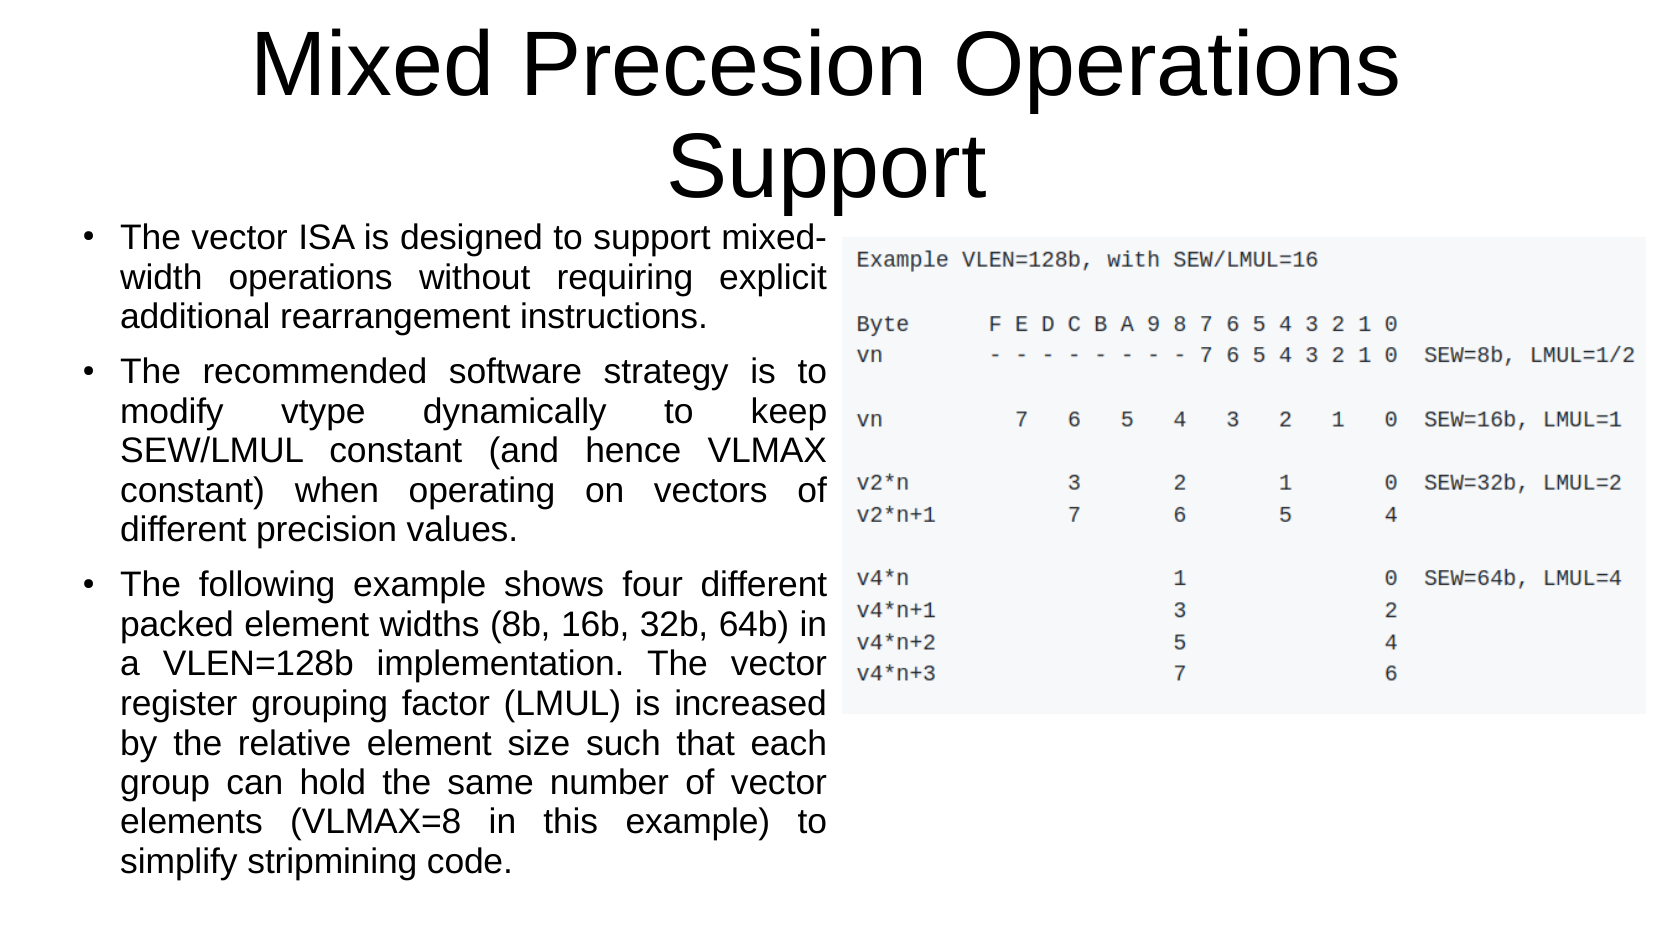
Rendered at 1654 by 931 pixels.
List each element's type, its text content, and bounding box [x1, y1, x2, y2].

list The vector ISA is designed to support mixed-width operations without requiring explicit additional rearrangement instructions. The recommended software strategy is to modify vtype dynamically to keep SEW/LMUL constant (and hence VLMAX constant) when operating on vectors of different precision values. The following example shows four different packed element widths (8b, 16b, 32b, 64b) in a VLEN=128b implementation. The vector register grouping factor (LMUL) is increased by the relative element size such that each group can hold the same number of vector elements (VLMAX=8 in this example) to simplify stripmining code. [82, 217, 827, 910]
title Mixed Precesion Operations Support [82, 12, 1571, 218]
picture [842, 237, 1646, 714]
